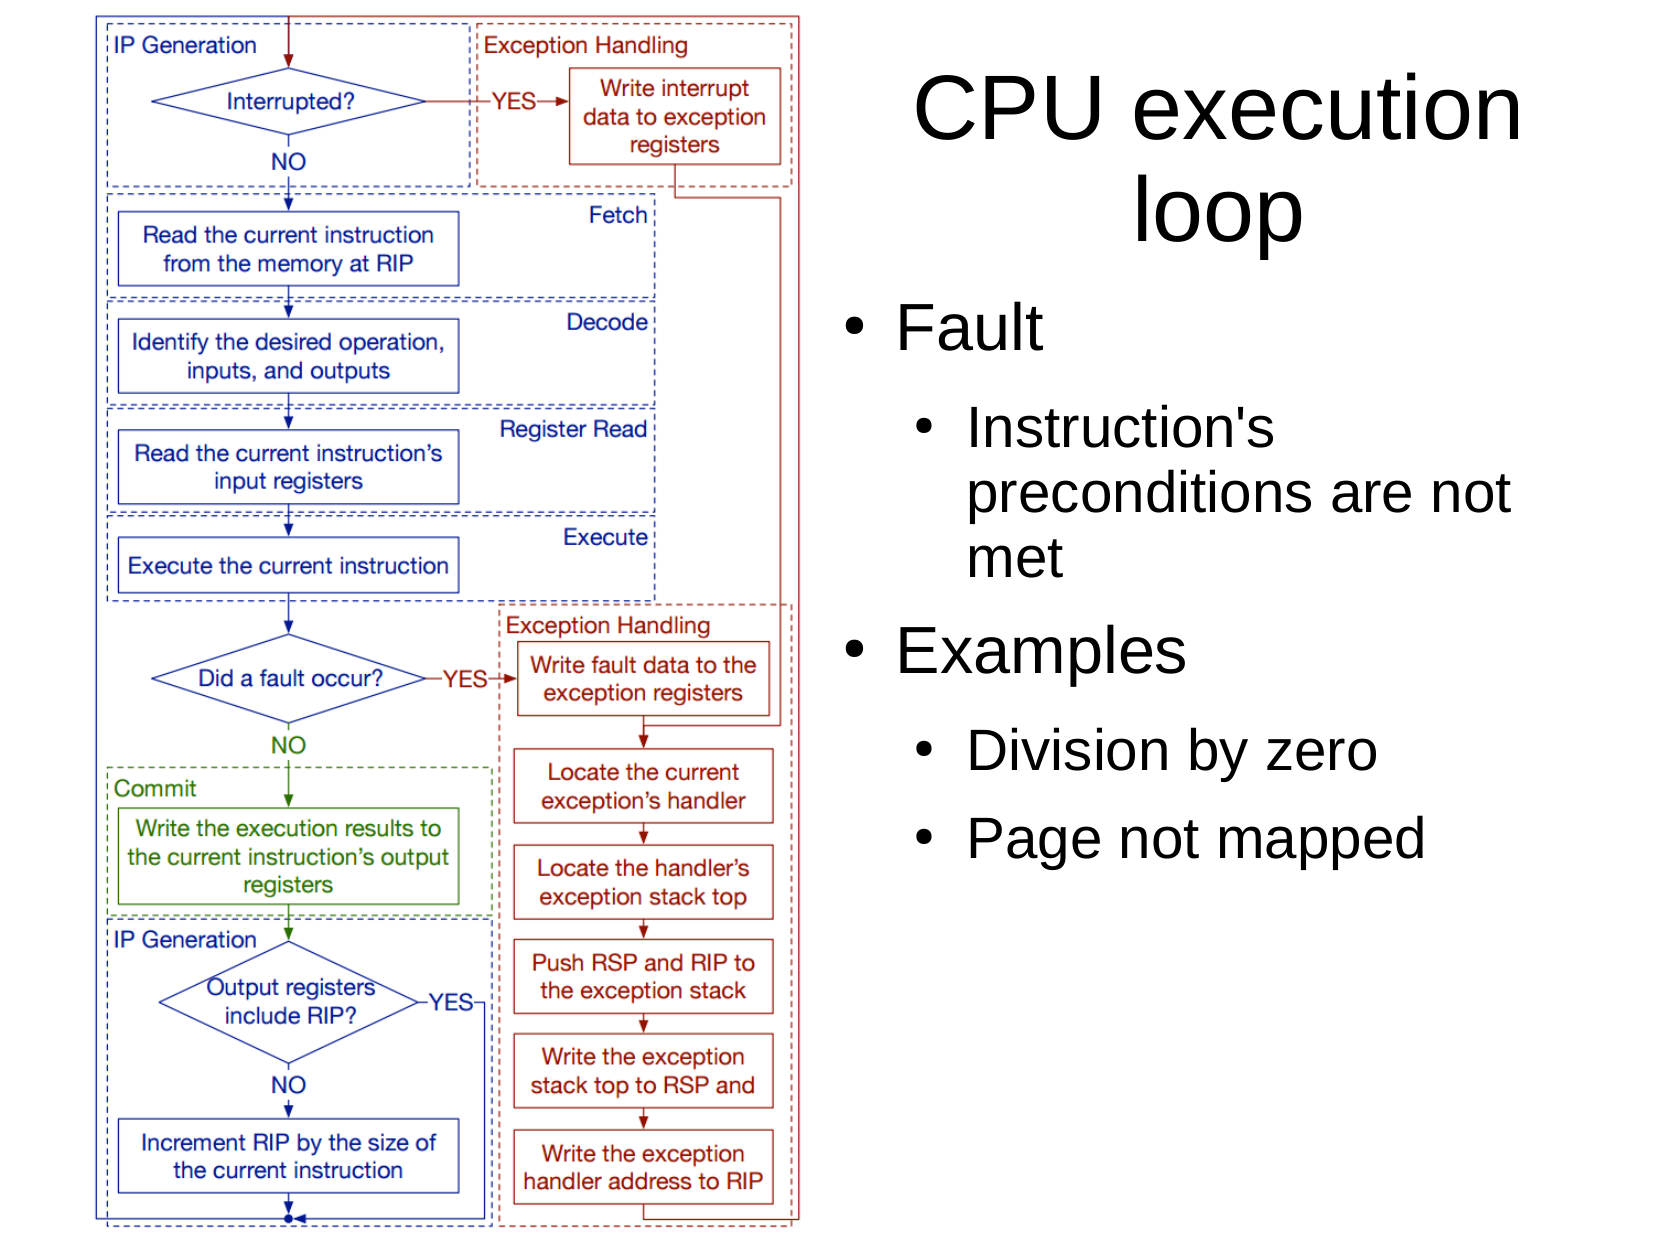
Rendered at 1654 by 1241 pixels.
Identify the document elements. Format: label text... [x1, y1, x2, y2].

picture [75, 0, 817, 1241]
title CPU execution loop [862, 55, 1576, 263]
list Fault Instruction's preconditions are not met Examples Division by zero Page not mapped [825, 290, 1571, 1010]
